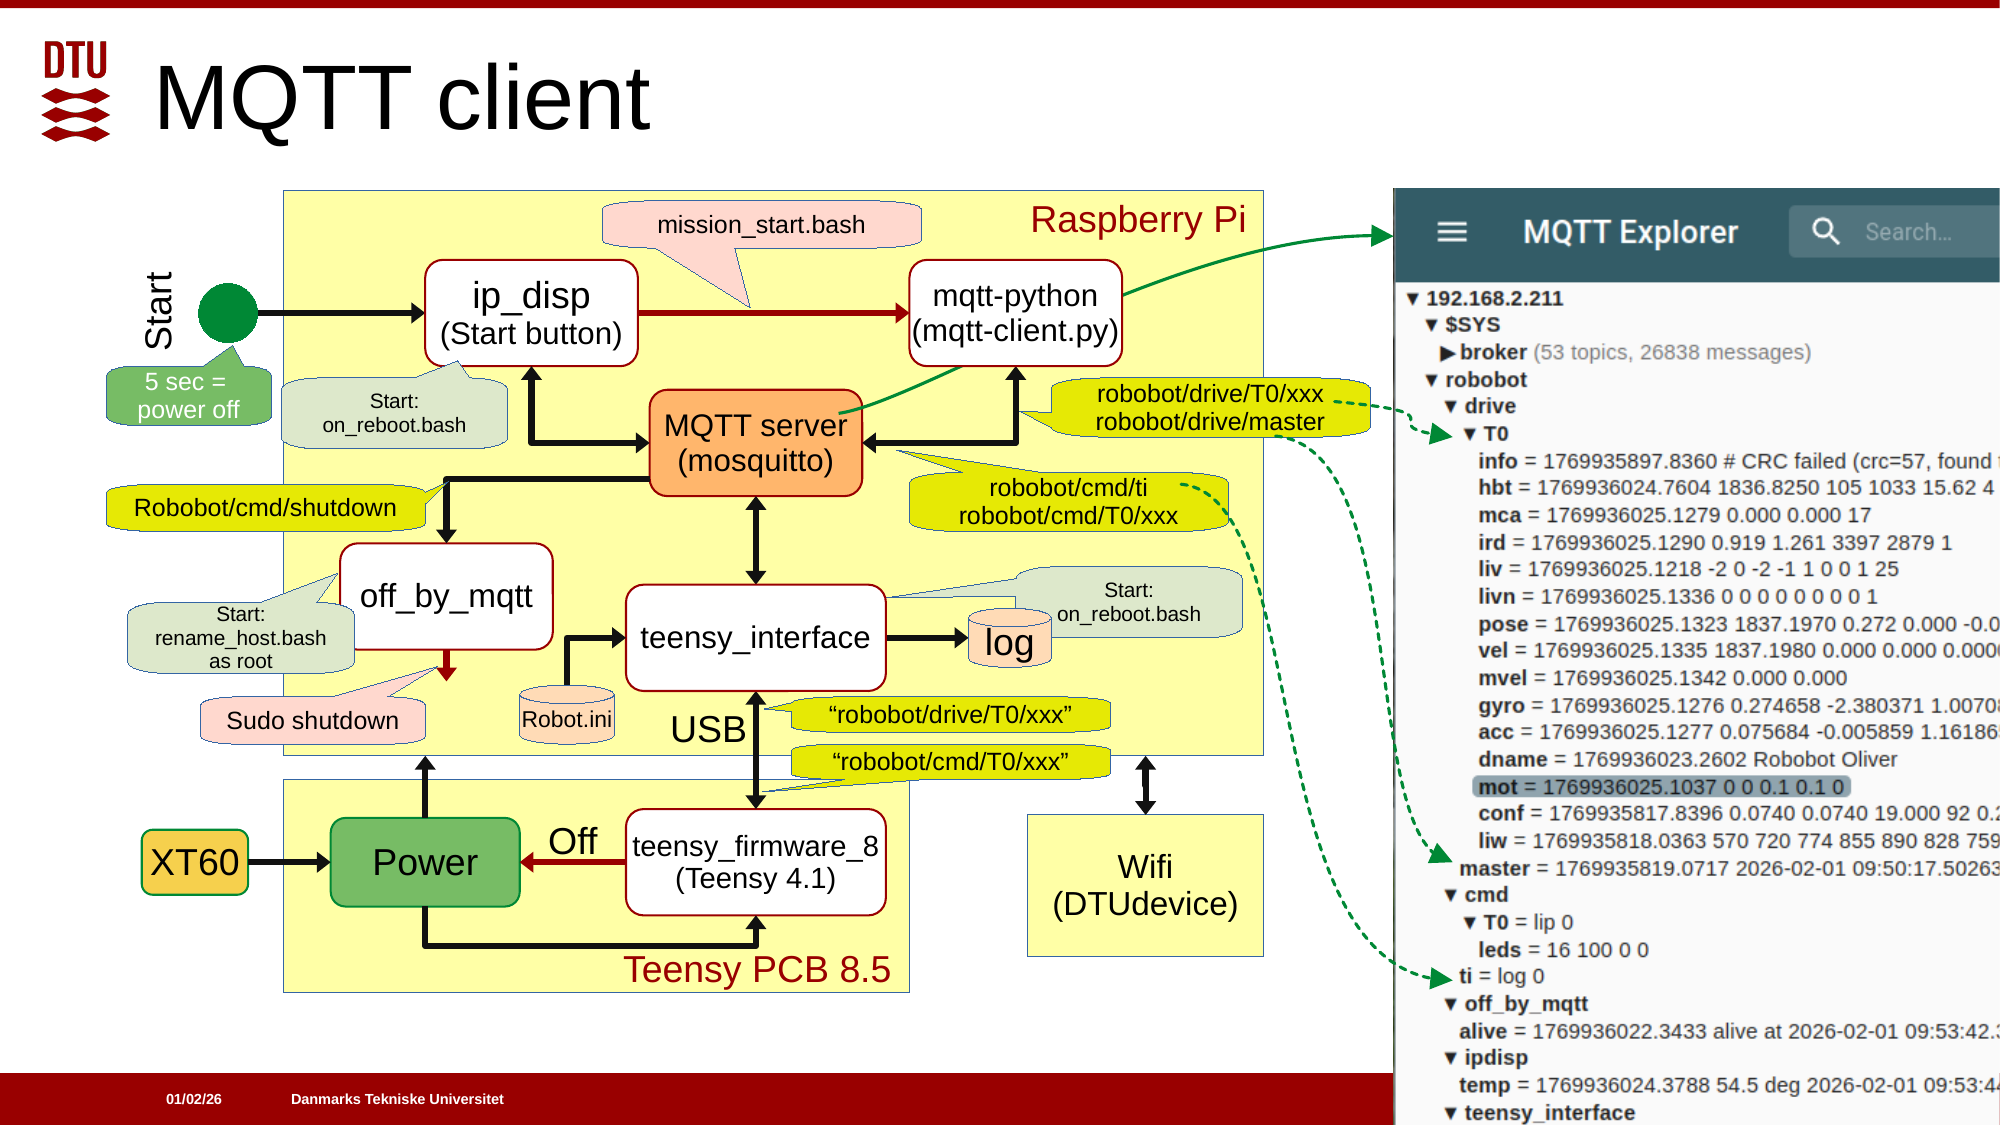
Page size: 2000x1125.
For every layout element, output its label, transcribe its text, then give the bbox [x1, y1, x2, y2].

text_box Wifi (DTUdevice) [1027, 814, 1264, 957]
text_box teensy_firmware_8 (Teensy 4.1) [625, 809, 886, 916]
text_box [1018, 252, 1264, 412]
text_box [283, 864, 608, 993]
text_box [863, 367, 1014, 441]
text_box mission_start.bash [602, 200, 922, 308]
text_box Power [330, 817, 520, 907]
text_box Start: on_reboot.bash [886, 566, 1243, 638]
text_box [283, 367, 649, 491]
text_box Teensy PCB 8.5 [608, 941, 907, 999]
text_box [283, 650, 443, 696]
text_box Start [129, 257, 187, 366]
text_box robobot/cmd/ti robobot/cmd/T0/xxx [896, 450, 1229, 532]
text_box “robobot/drive/T0/xxx” [764, 696, 1111, 733]
text_box [757, 412, 1264, 756]
picture [1393, 188, 2000, 1125]
text_box XT60 [141, 829, 249, 895]
text_box mqtt-python (mqtt-client.py) [909, 259, 1123, 367]
text_box [198, 283, 258, 343]
text_box Robobot/cmd/shutdown [106, 481, 449, 532]
text_box [283, 192, 1259, 312]
title MQTT client [153, 46, 1900, 192]
text_box [283, 779, 422, 860]
text_box teensy_interface [625, 584, 886, 692]
text_box [428, 864, 754, 942]
text_box Sudo shutdown [200, 666, 438, 745]
text_box [283, 488, 445, 604]
text_box Start: on_reboot.bash [281, 360, 508, 449]
text_box [283, 314, 441, 385]
text_box 5 sec = power off [106, 345, 272, 426]
text_box Robot.ini [519, 685, 615, 745]
text_box Start: rename_host.bash as root [127, 573, 355, 674]
text_box [283, 482, 755, 756]
text_box [533, 315, 953, 441]
text_box [428, 779, 755, 861]
text_box Raspberry Pi [1015, 191, 1262, 248]
text_box log [968, 608, 1052, 668]
text_box off_by_mqtt [340, 543, 553, 650]
text_box “robobot/cmd/T0/xxx” [762, 744, 1111, 792]
text_box ip_disp (Start button) [425, 259, 638, 367]
text_box [886, 597, 1015, 636]
text_box [757, 779, 910, 993]
text_box robobot/drive/T0/xxx robobot/drive/master [1019, 377, 1371, 438]
text_box MQTT server (mosquitto) [649, 389, 863, 497]
